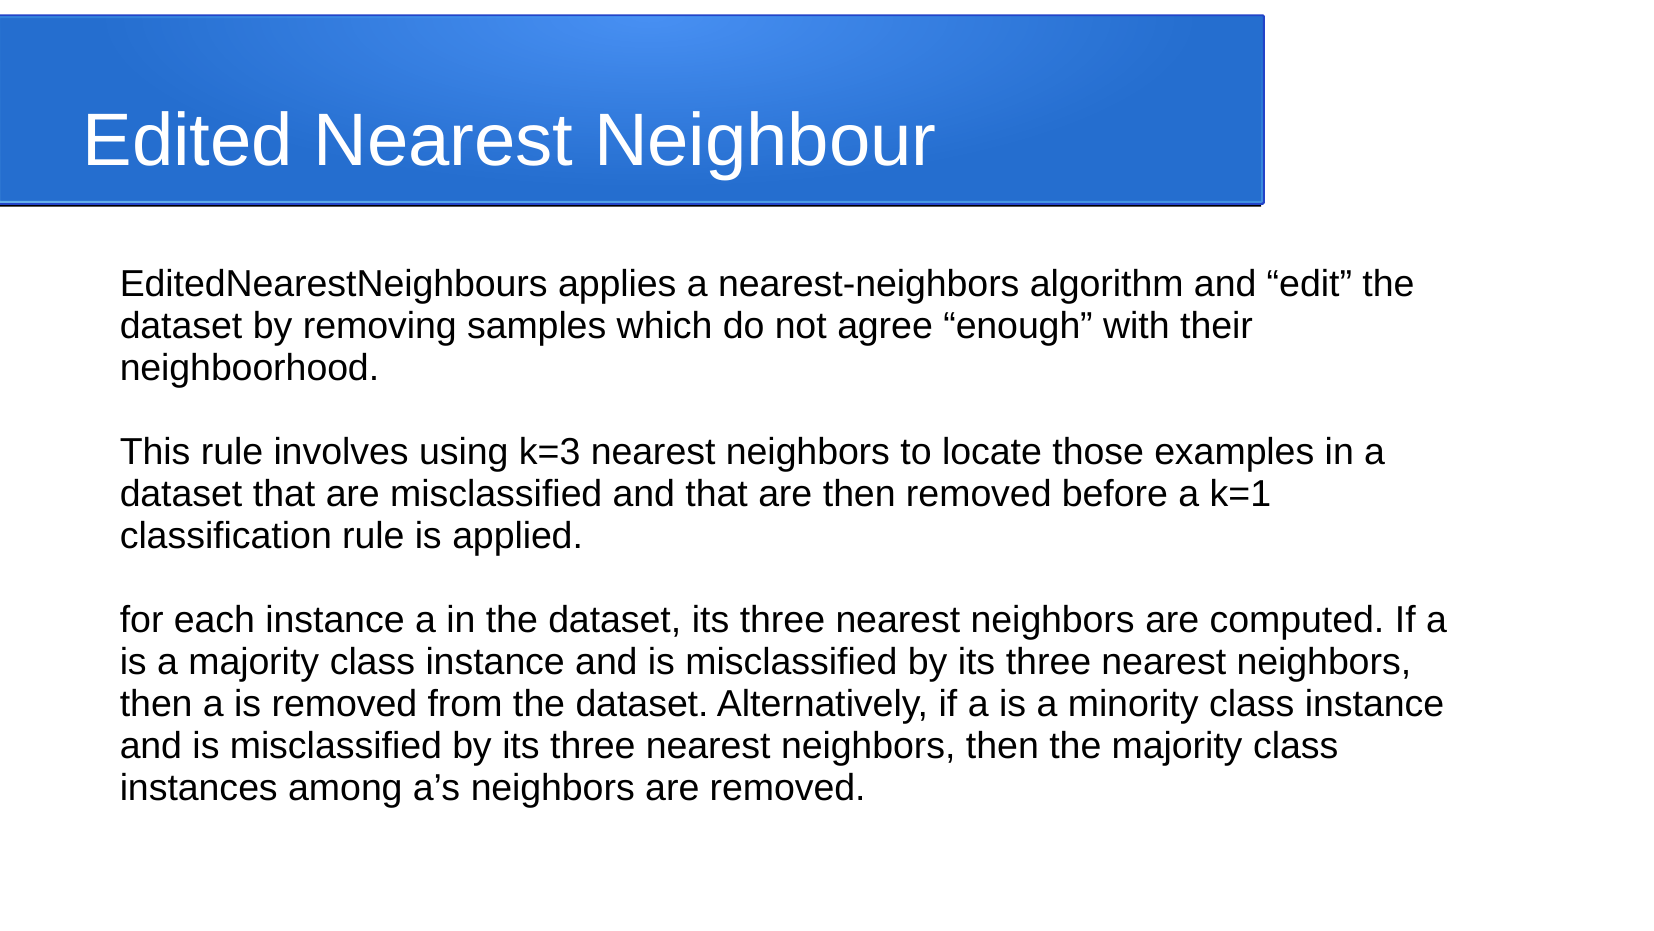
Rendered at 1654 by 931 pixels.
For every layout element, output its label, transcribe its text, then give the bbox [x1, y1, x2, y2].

text_box EditedNearestNeighbours applies a nearest-neighbors algorithm and “edit” the dataset by removing samples which do not agree “enough” with their neighboorhood. This rule involves using k=3 nearest neighbors to locate those examples in a dataset that are misclassified and that are then removed before a k=1 classification rule is applied. for each instance a in the dataset, its three nearest neighbors are computed. If a is a majority class instance and is misclassified by its three nearest neighbors, then a is removed from the dataset. Alternatively, if a is a minority class instance and is misclassified by its three nearest neighbors, then the majority class instances among a’s neighbors are removed. [105, 255, 1471, 816]
title Edited Nearest Neighbour [82, 15, 1235, 265]
